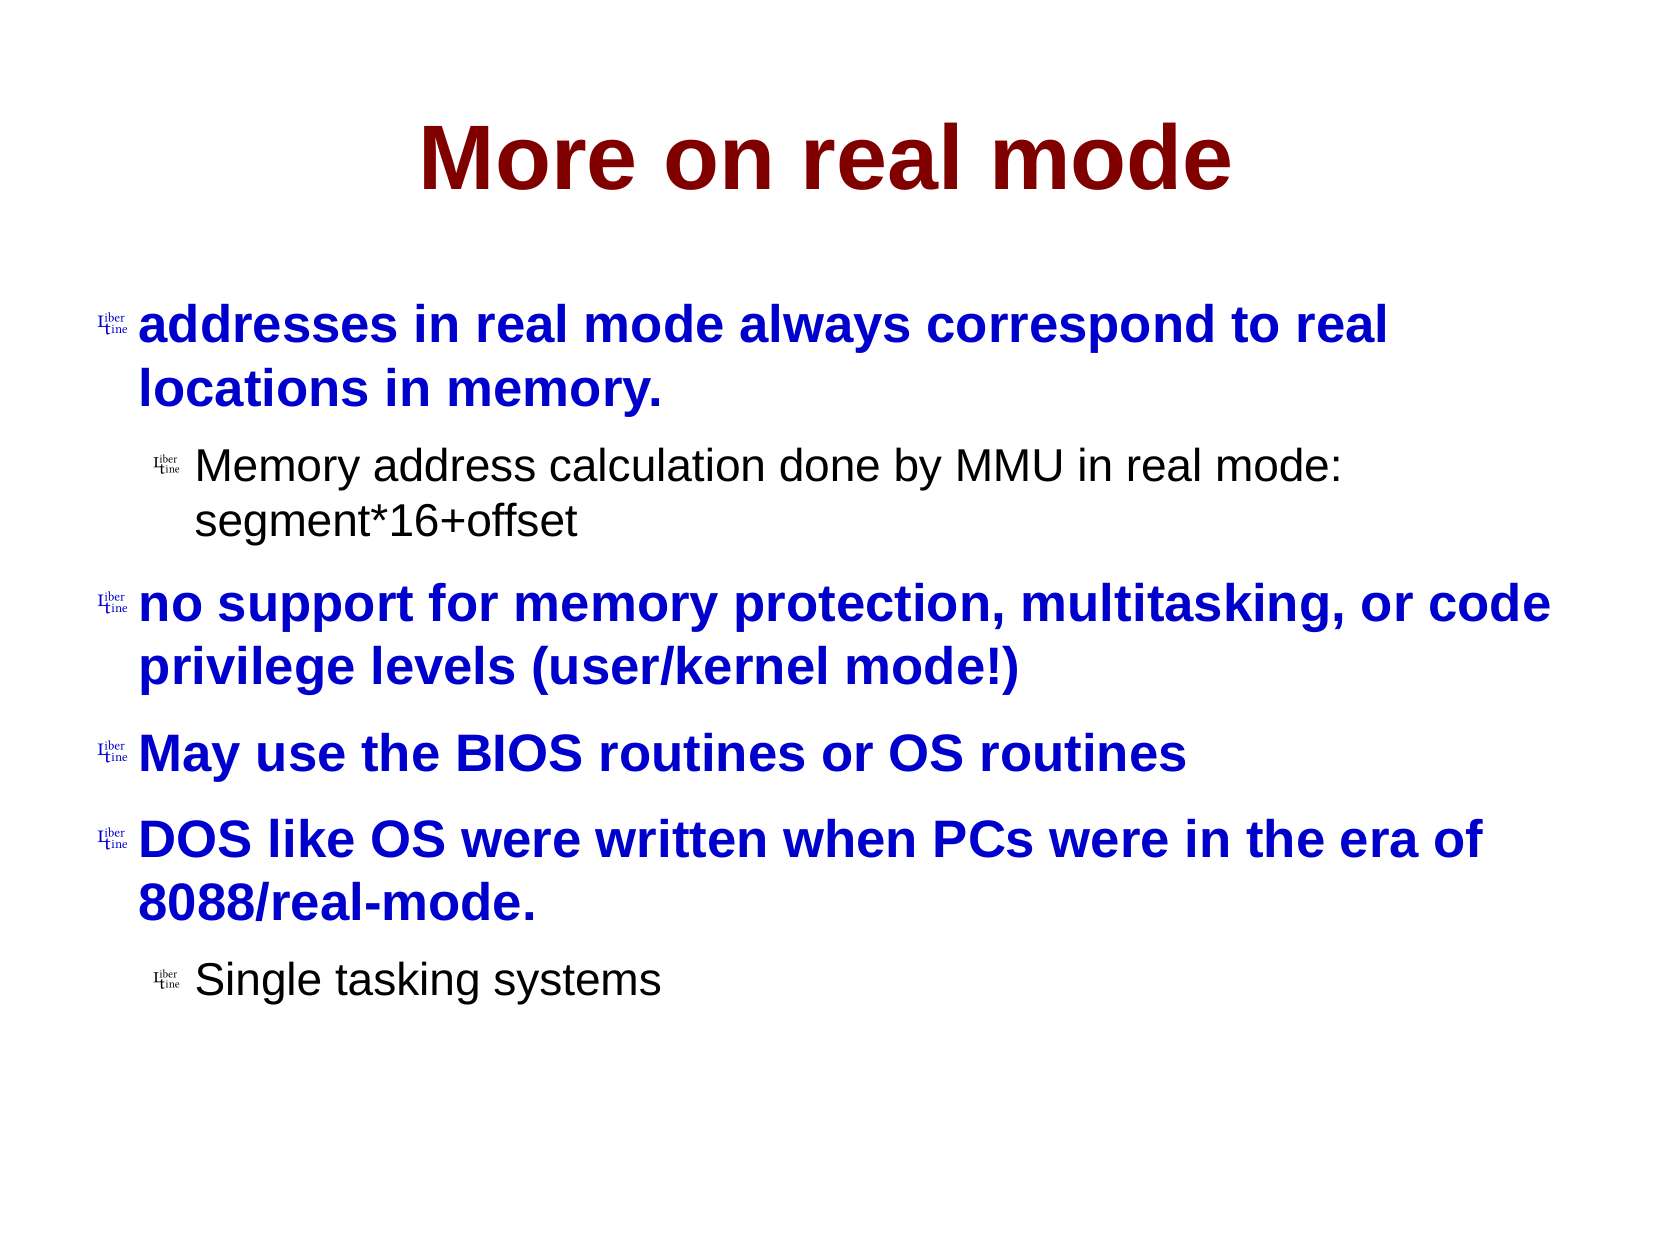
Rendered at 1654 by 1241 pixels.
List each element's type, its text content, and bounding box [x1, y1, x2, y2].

title More on real mode [82, 49, 1571, 257]
list addresses in real mode always correspond to real locations in memory. Memory address calculation done by MMU in real mode: segment*16+offset no support for memory protection, multitasking, or code privilege levels (user/kernel mode!) May use the BIOS routines or OS routines DOS like OS were written when PCs were in the era of 8088/real-mode. Single tasking systems [82, 290, 1571, 1010]
